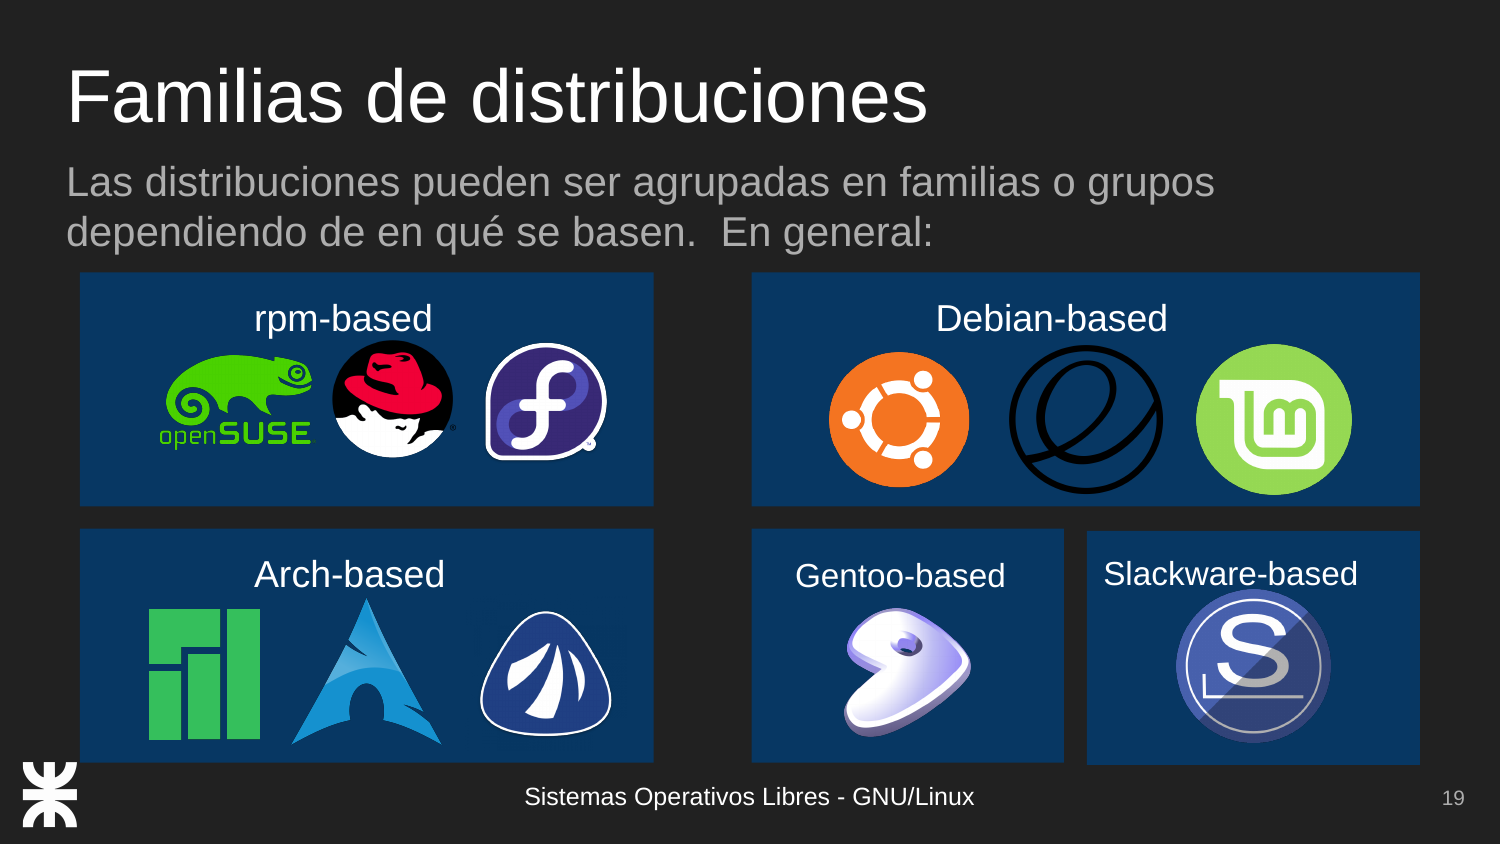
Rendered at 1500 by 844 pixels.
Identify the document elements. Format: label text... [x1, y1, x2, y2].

title Sistemas Operativos Libres - GNU/Linux [254, 748, 1246, 843]
text_box Gentoo-based [751, 528, 1064, 748]
picture [290, 597, 444, 747]
picture [125, 594, 281, 751]
picture [1196, 344, 1352, 496]
picture [1176, 589, 1331, 743]
picture [844, 608, 971, 737]
title Familias de distribuciones [51, 32, 1449, 127]
slide_number <number> [1389, 764, 1480, 830]
picture [821, 344, 977, 496]
text_box rpm-based [79, 272, 654, 507]
picture [465, 594, 627, 748]
picture [160, 313, 624, 491]
text_box Arch-based [79, 528, 654, 763]
picture [1008, 344, 1164, 496]
text_box Debian-based [751, 272, 1420, 507]
picture [22, 762, 77, 829]
list Las distribuciones pueden ser agrupadas en familias o grupos dependiendo de en qué se basen. En general: [51, 140, 1449, 251]
text_box Slackware-based [1086, 530, 1420, 765]
